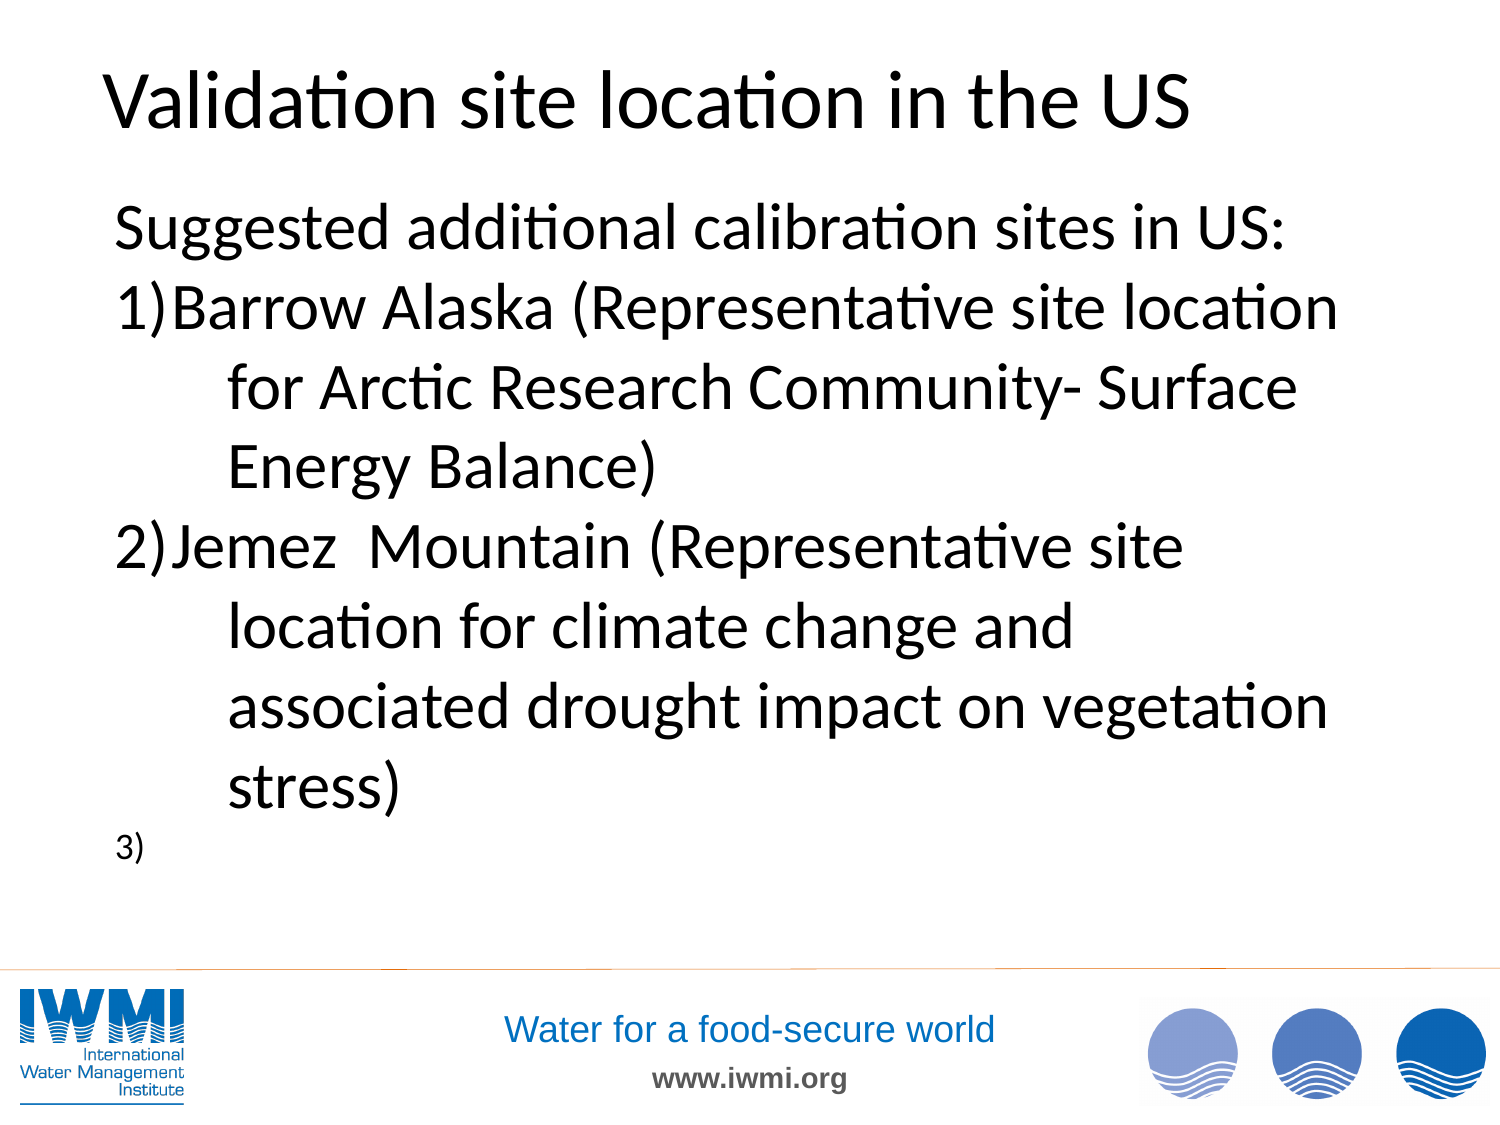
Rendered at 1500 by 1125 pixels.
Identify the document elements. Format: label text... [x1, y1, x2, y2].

picture [20, 989, 184, 1105]
text_box Validation site location in the US [87, 37, 1438, 253]
text_box Suggested additional calibration sites in US: Barrow Alaska (Representative site location for Arctic Research Community- Surface Energy Balance) Jemez Mountain (Representative site location for climate change and associated drought impact on vegetation stress) [99, 253, 1375, 1035]
